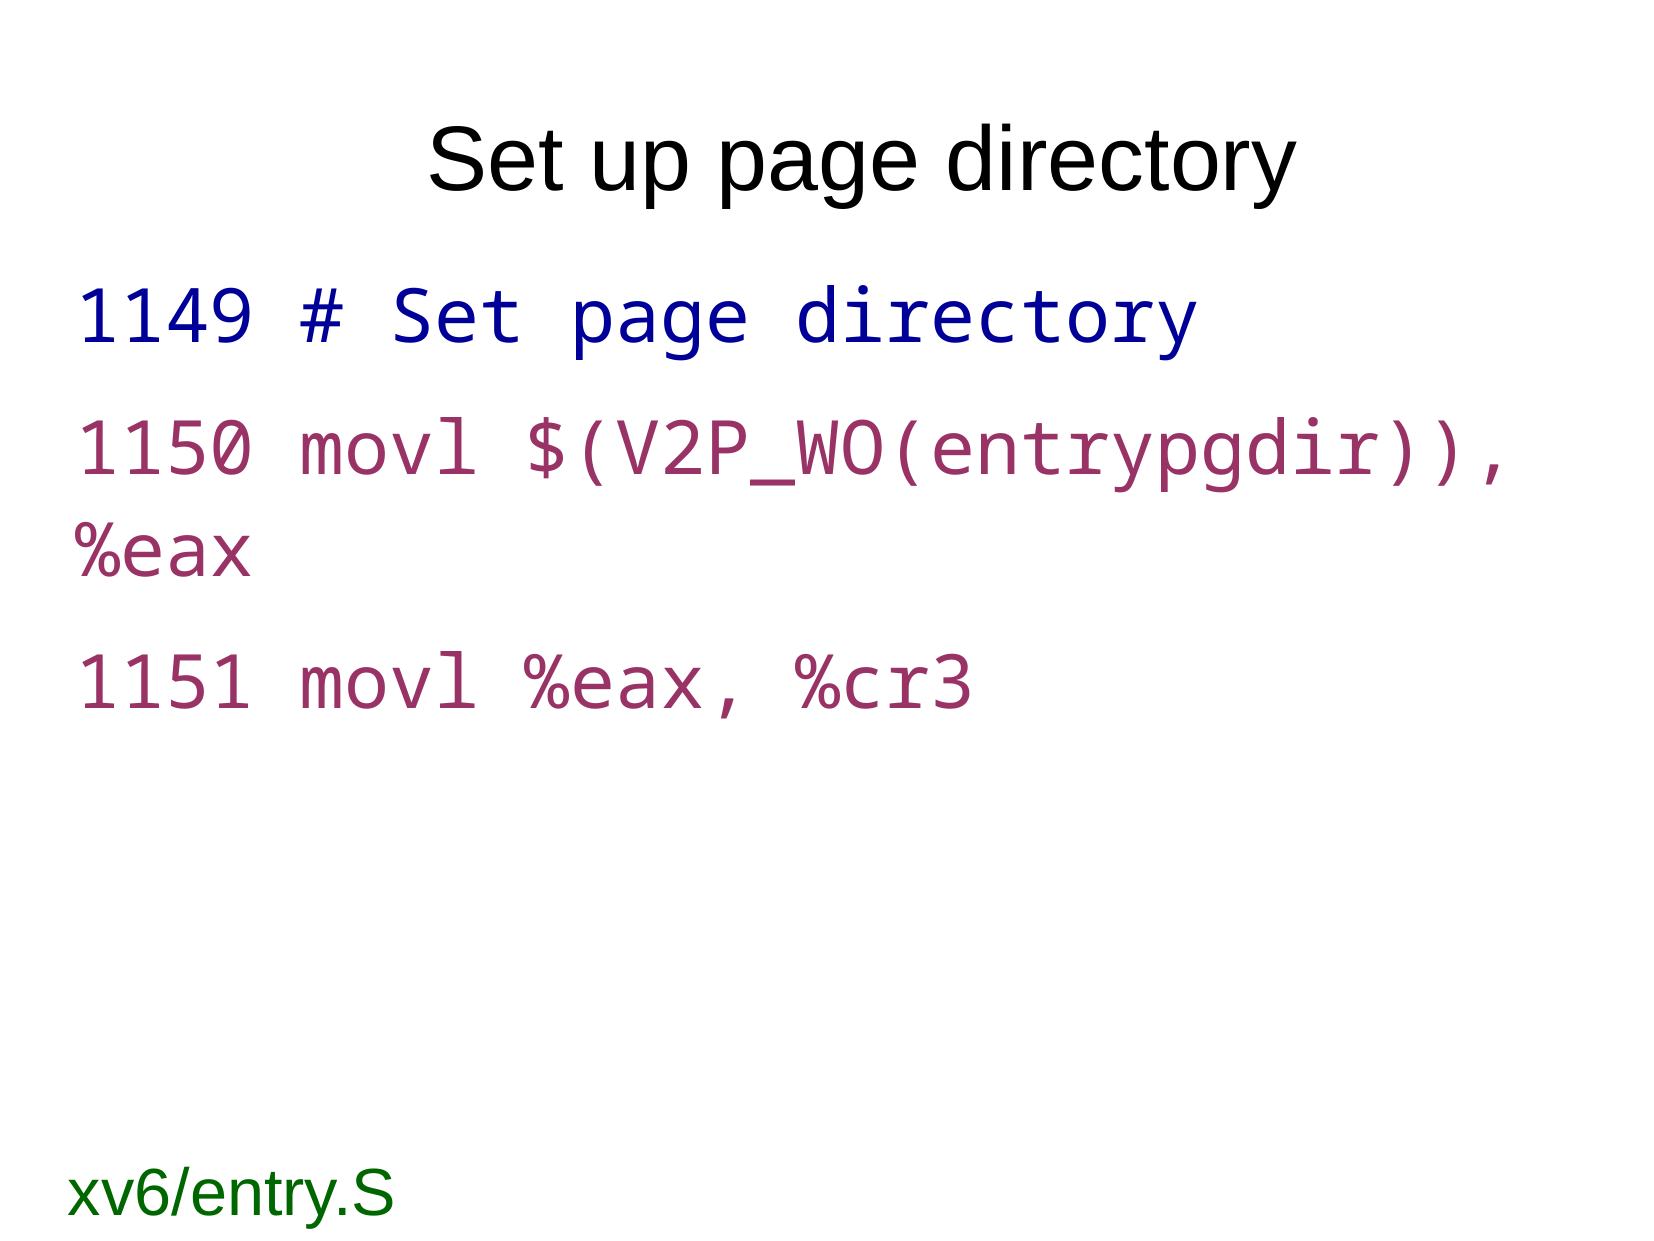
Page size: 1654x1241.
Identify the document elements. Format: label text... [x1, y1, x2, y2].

title Set up page directory [300, 55, 1426, 263]
list 1149 # Set page directory 1150 movl $(V2P_WO(entrypgdir)), %eax 1151 movl %eax, %cr3 [75, 262, 1564, 1088]
text_box xv6/entry.S [53, 1148, 638, 1238]
